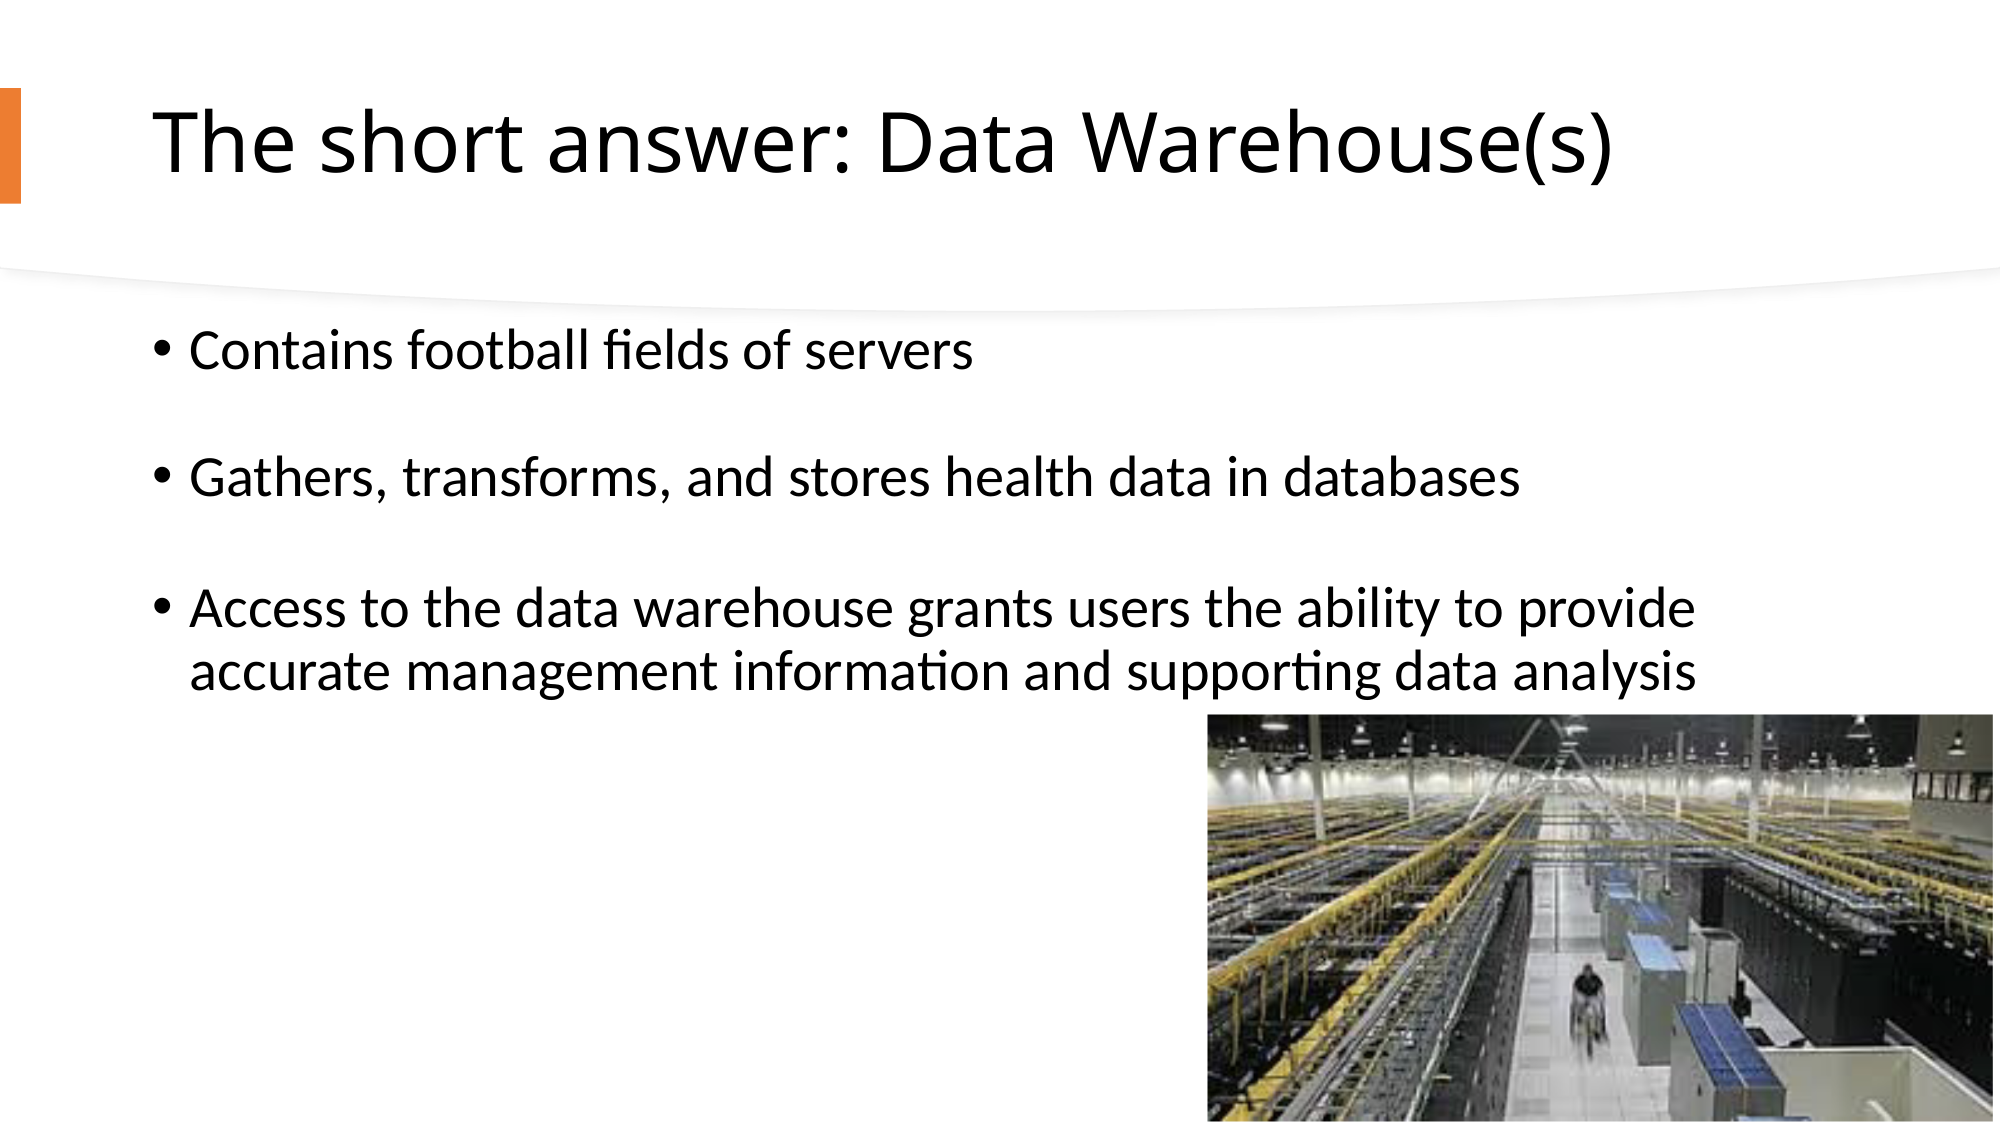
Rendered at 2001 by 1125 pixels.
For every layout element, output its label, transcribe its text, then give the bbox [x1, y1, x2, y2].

picture [1200, 701, 2000, 1125]
text_box [0, 88, 21, 204]
list Contains football fields of servers Gathers, transforms, and stores health data in databases Access to the data warehouse grants users the ability to provide accurate management information and supporting data analysis [137, 311, 1863, 1026]
title The short answer: Data Warehouse(s) [137, 41, 1863, 251]
